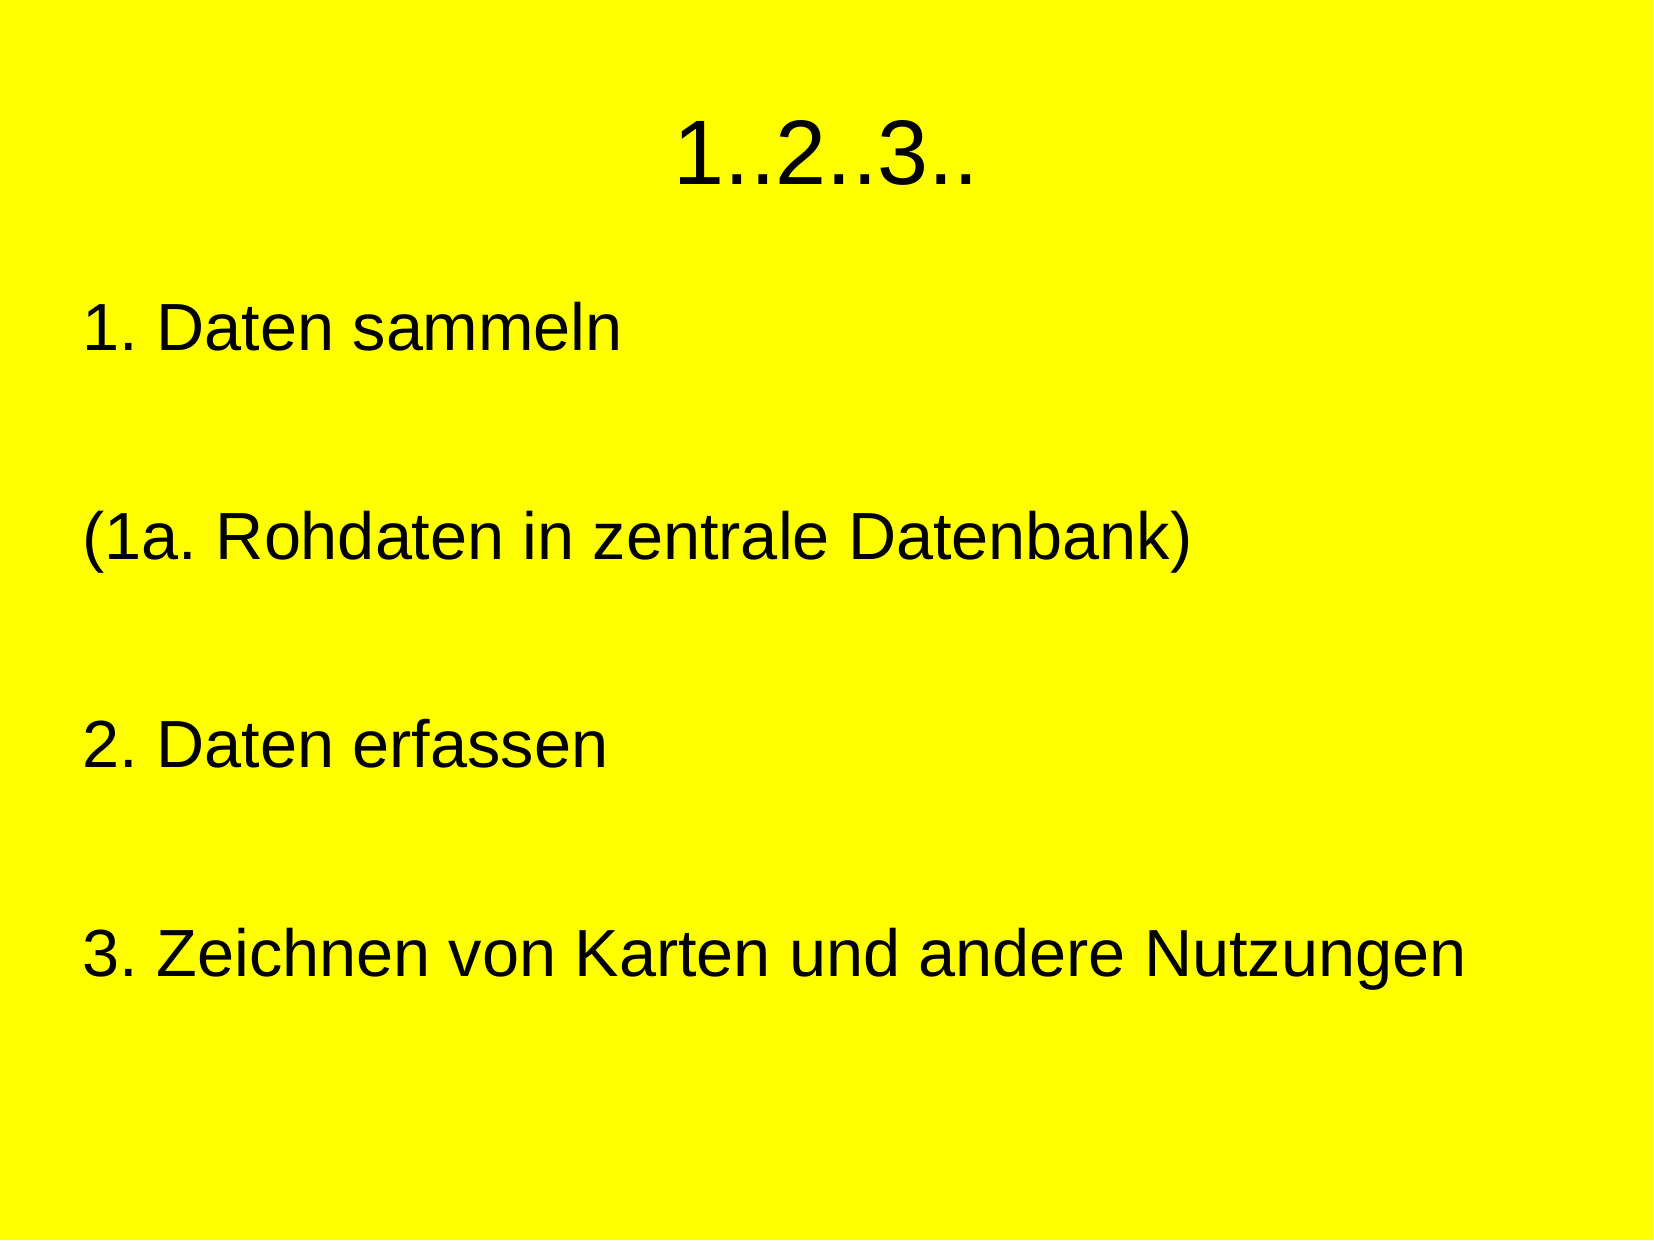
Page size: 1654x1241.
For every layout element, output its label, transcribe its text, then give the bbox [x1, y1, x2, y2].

title 1..2..3.. [82, 49, 1571, 257]
list 1. Daten sammeln (1a. Rohdaten in zentrale Datenbank) 2. Daten erfassen 3. Zeichnen von Karten und andere Nutzungen [82, 290, 1571, 1109]
